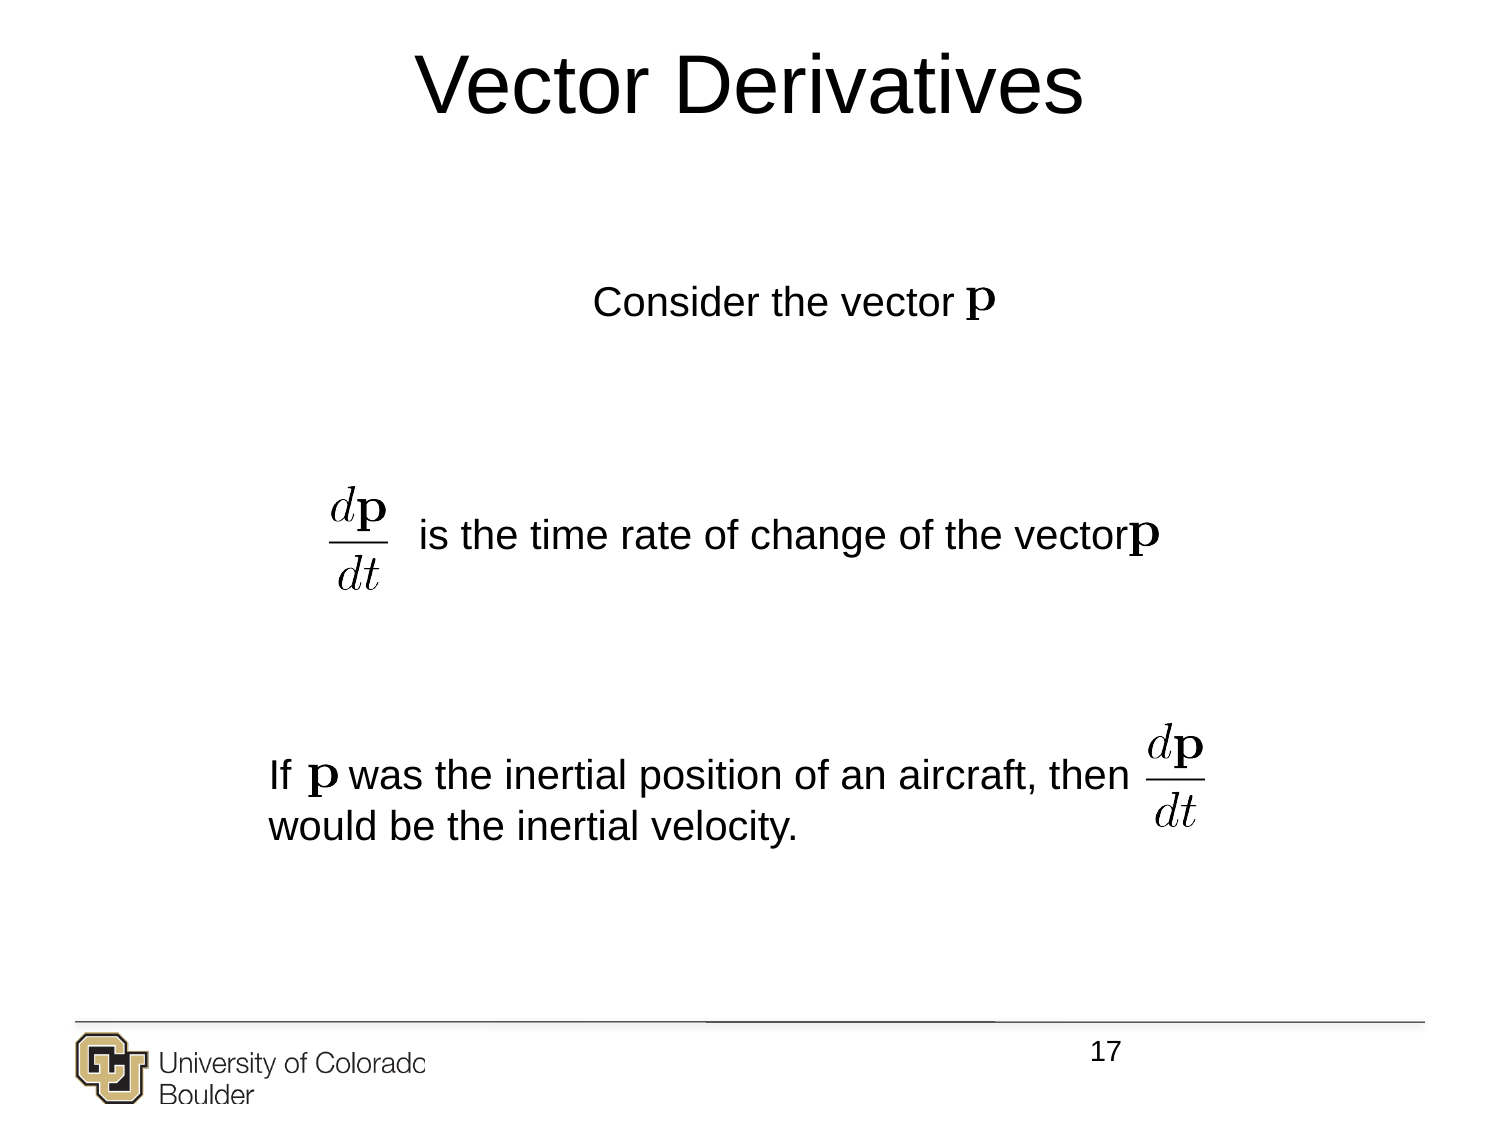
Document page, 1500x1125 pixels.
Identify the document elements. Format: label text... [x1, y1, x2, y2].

picture [308, 764, 338, 797]
picture [1129, 522, 1159, 556]
picture [329, 486, 388, 590]
text_box Consider the vector [577, 267, 970, 333]
title Vector Derivatives [75, 26, 1425, 135]
text_box If was the inertial position of an aircraft, then would be the inertial velocity. [253, 740, 1260, 856]
picture [1146, 723, 1205, 827]
text_box is the time rate of change of the vector [404, 500, 1144, 566]
picture [966, 287, 995, 320]
